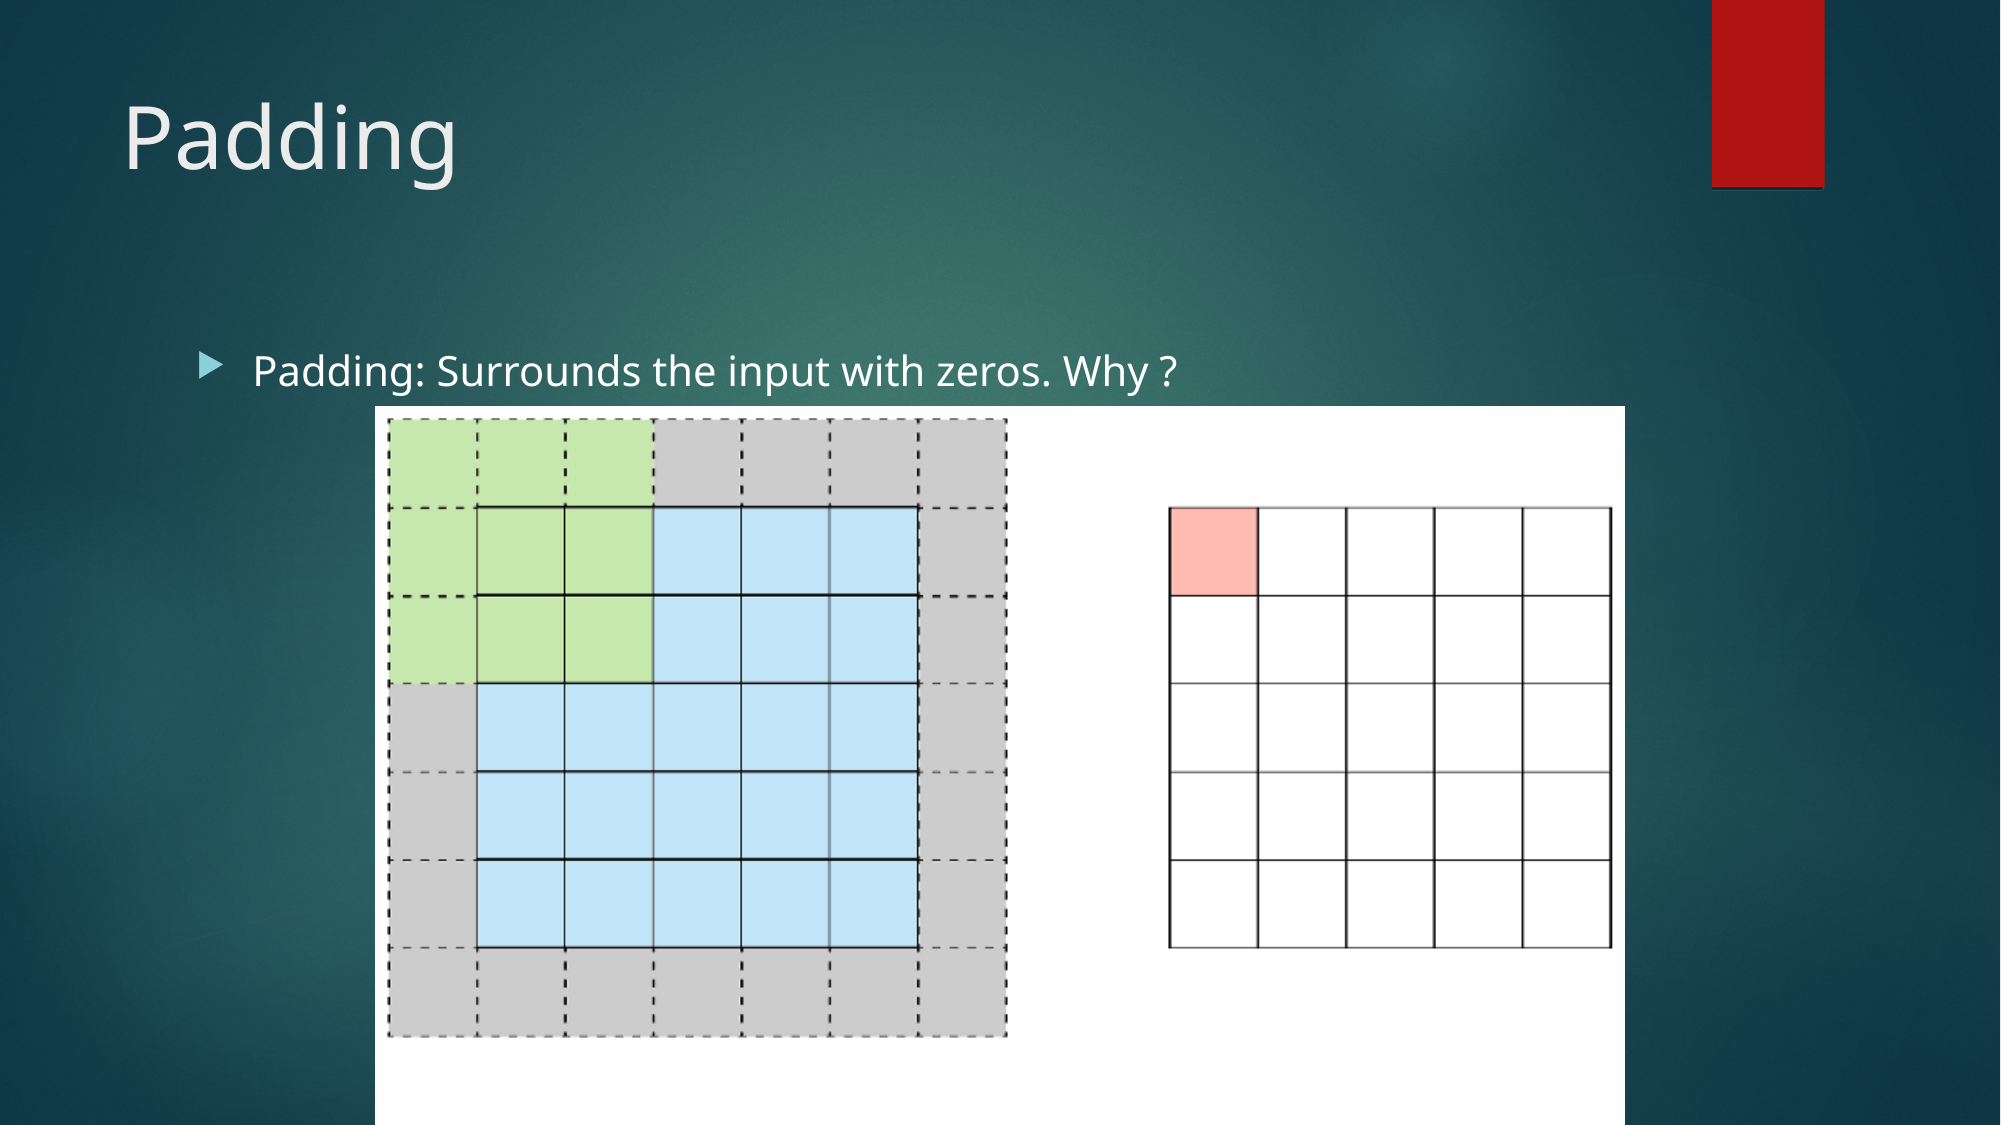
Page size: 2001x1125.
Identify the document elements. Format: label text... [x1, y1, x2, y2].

title Padding [106, 74, 1649, 304]
picture [0, 0, 2001, 1125]
list Padding: Surrounds the input with zeros. Why ? [181, 336, 1649, 1025]
